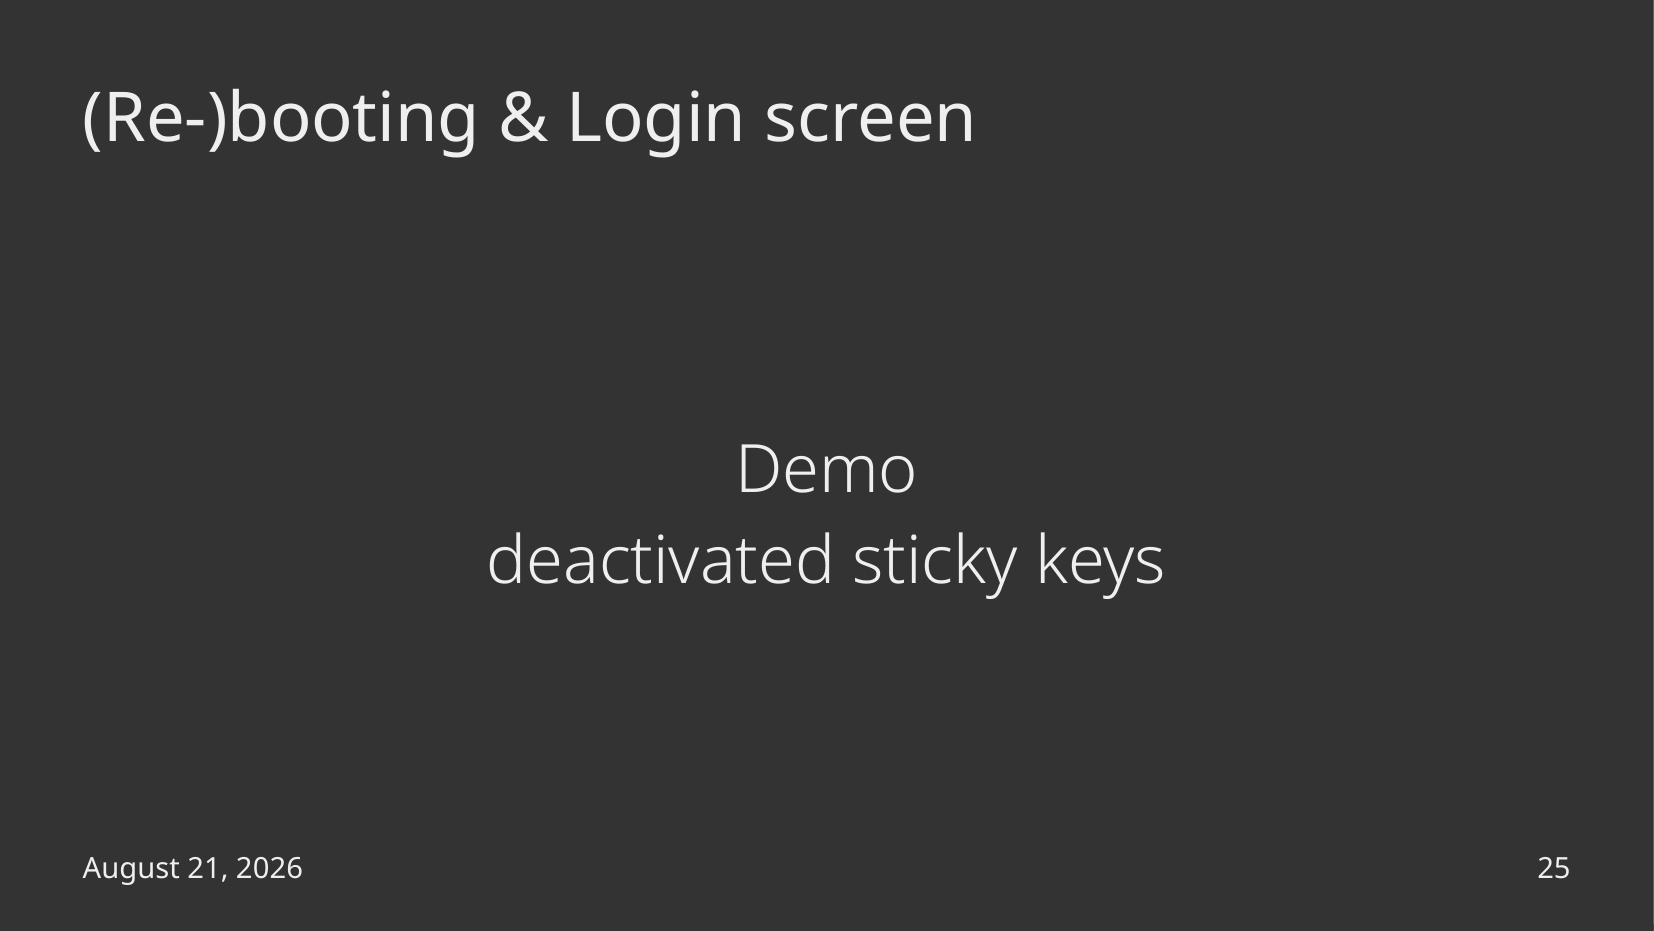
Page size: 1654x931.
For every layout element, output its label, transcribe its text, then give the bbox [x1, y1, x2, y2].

title (Re-)booting & Login screen [82, 36, 1571, 193]
subtitle Demo deactivated sticky keys [82, 217, 1571, 808]
